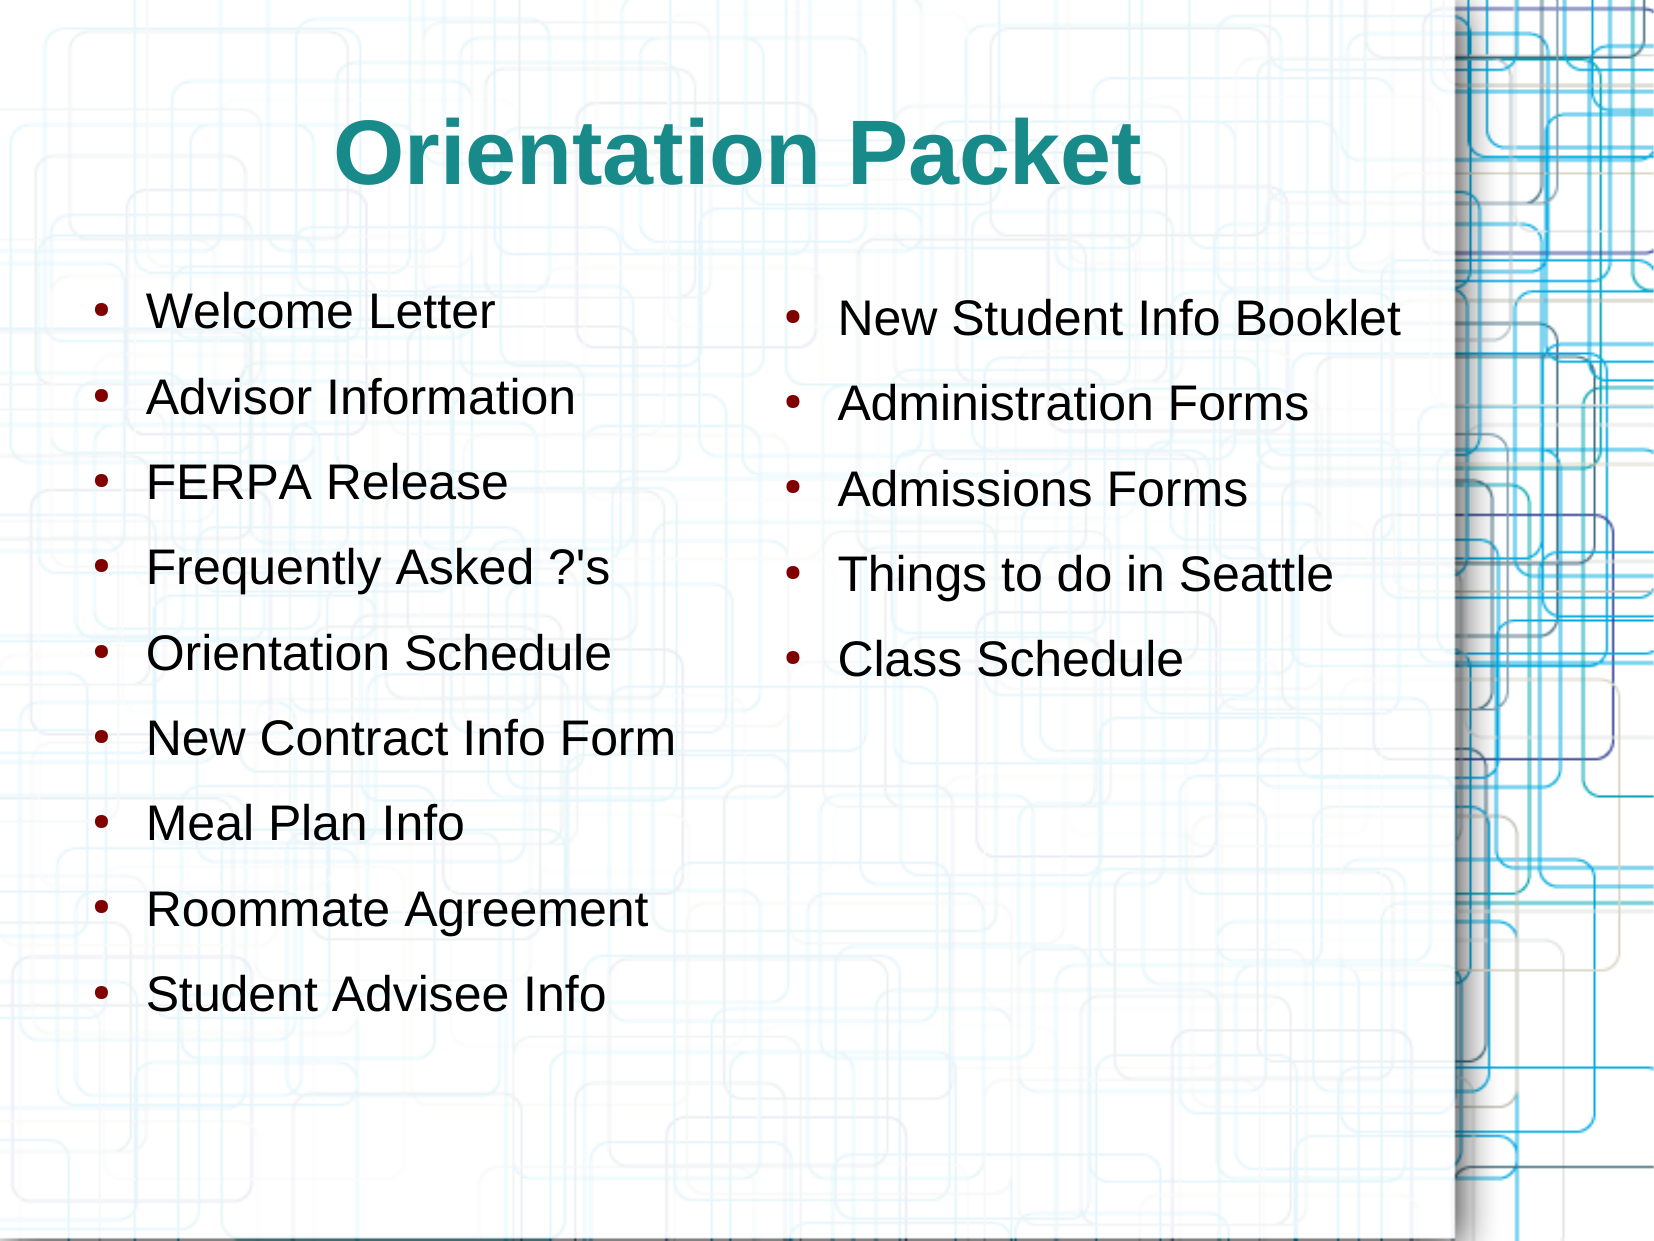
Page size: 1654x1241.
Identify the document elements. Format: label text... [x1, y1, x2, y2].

picture [0, 0, 1654, 1241]
list New Student Info Booklet Administration Forms Admissions Forms Things to do in Seattle Class Schedule [766, 290, 1418, 1094]
title Orientation Packet [59, 49, 1418, 257]
list Welcome Letter Advisor Information FERPA Release Frequently Asked ?'s Orientation Schedule New Contract Info Form Meal Plan Info Roommate Agreement Student Advisee Info [75, 283, 727, 1088]
